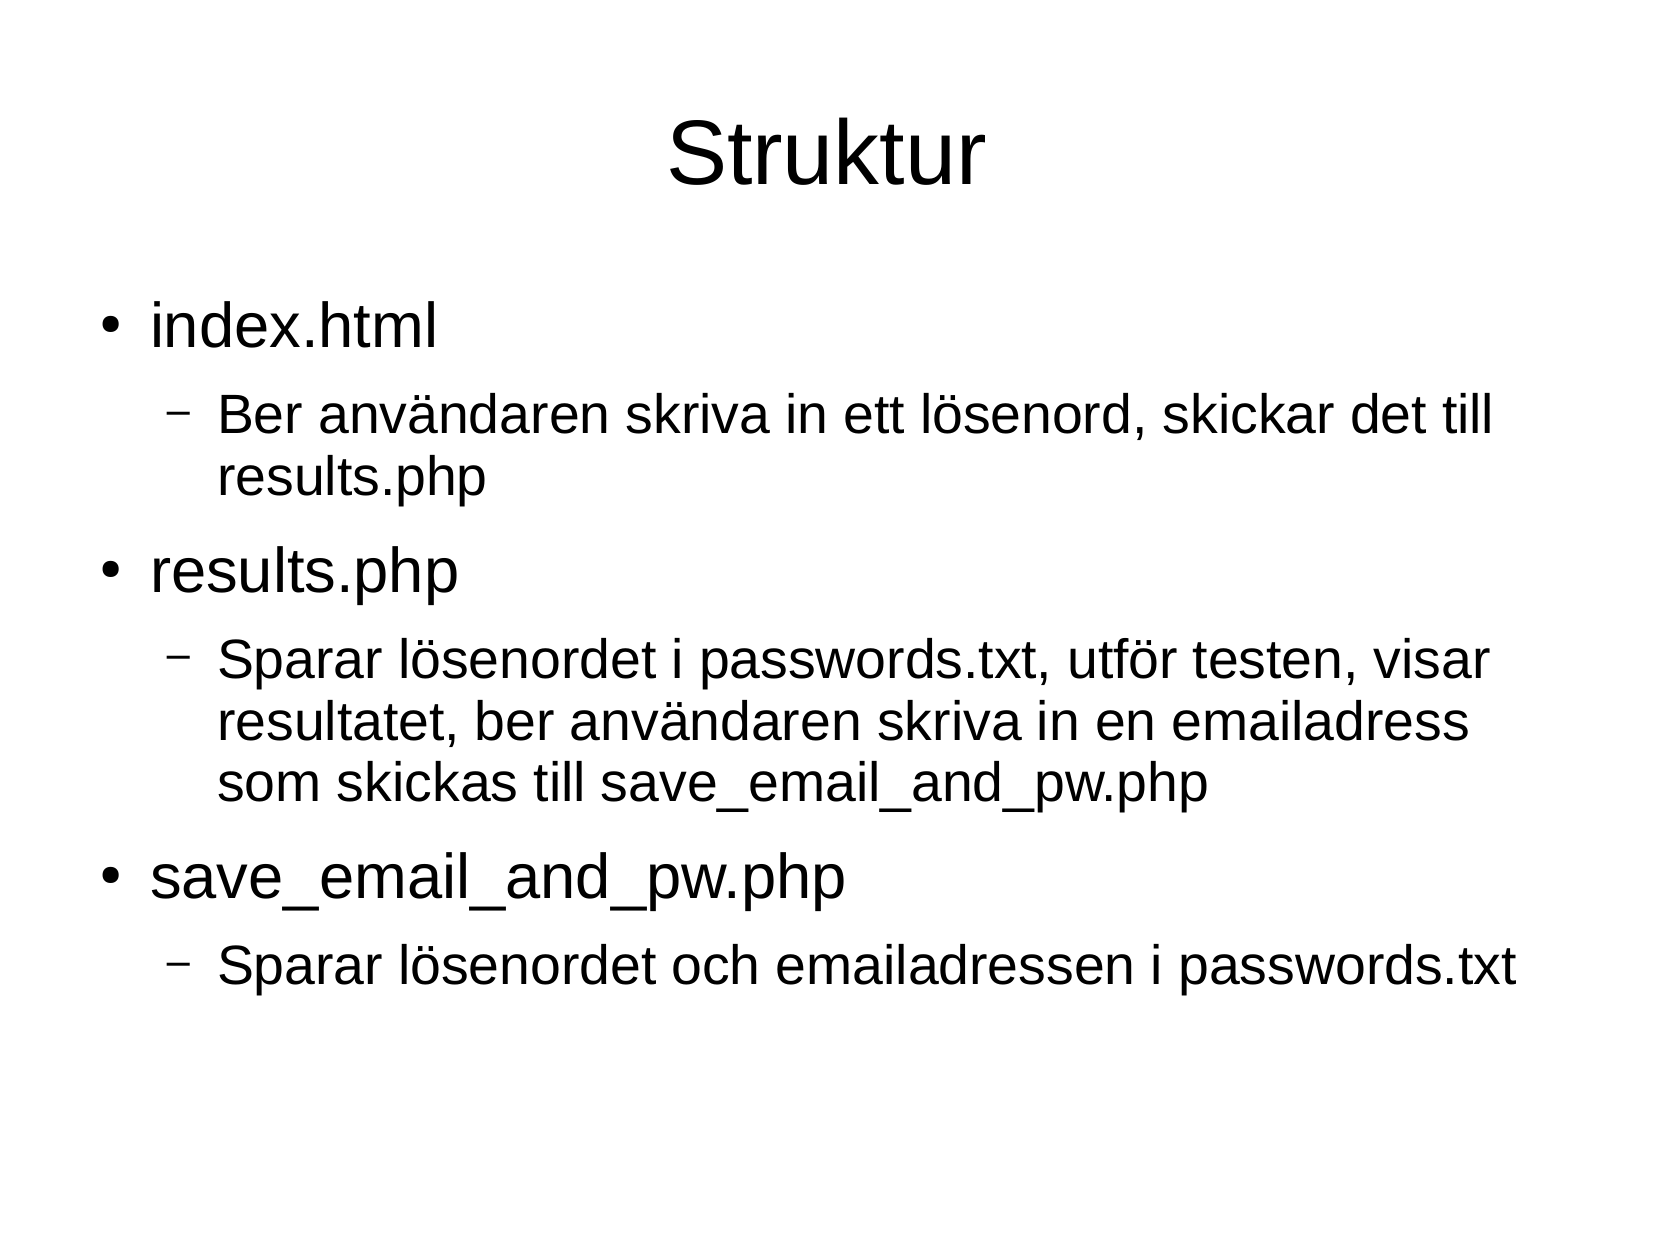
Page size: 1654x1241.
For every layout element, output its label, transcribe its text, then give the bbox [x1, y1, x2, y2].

list index.html Ber användaren skriva in ett lösenord, skickar det till results.php results.php Sparar lösenordet i passwords.txt, utför testen, visar resultatet, ber användaren skriva in en emailadress som skickas till save_email_and_pw.php save_email_and_pw.php Sparar lösenordet och emailadressen i passwords.txt [82, 290, 1571, 1010]
title Struktur [82, 49, 1571, 257]
